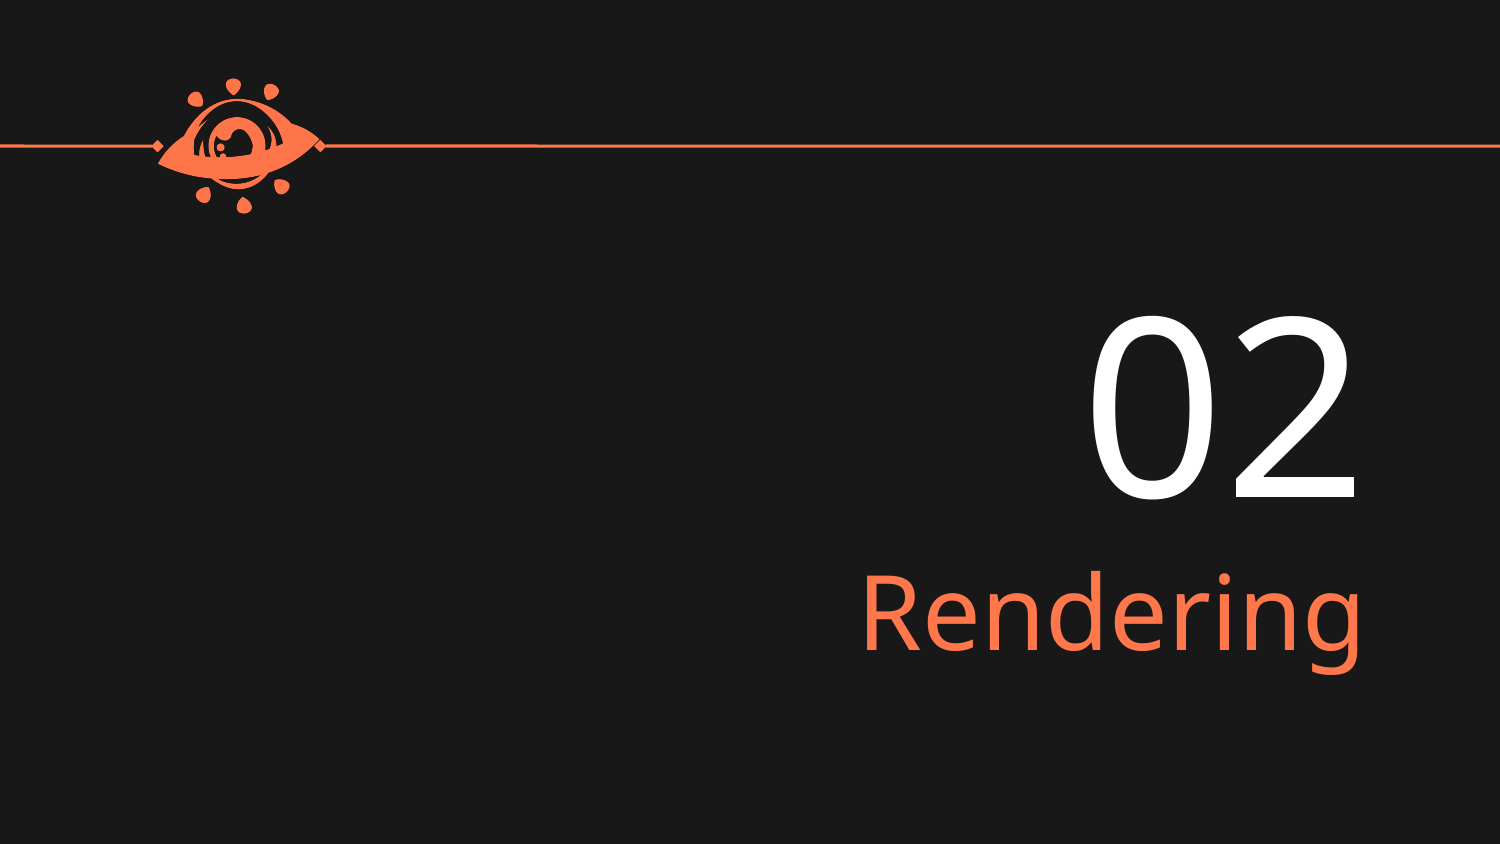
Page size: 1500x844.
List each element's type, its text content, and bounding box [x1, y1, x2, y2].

title Rendering [565, 539, 1382, 678]
picture [157, 78, 320, 214]
title 02 [620, 283, 1382, 513]
